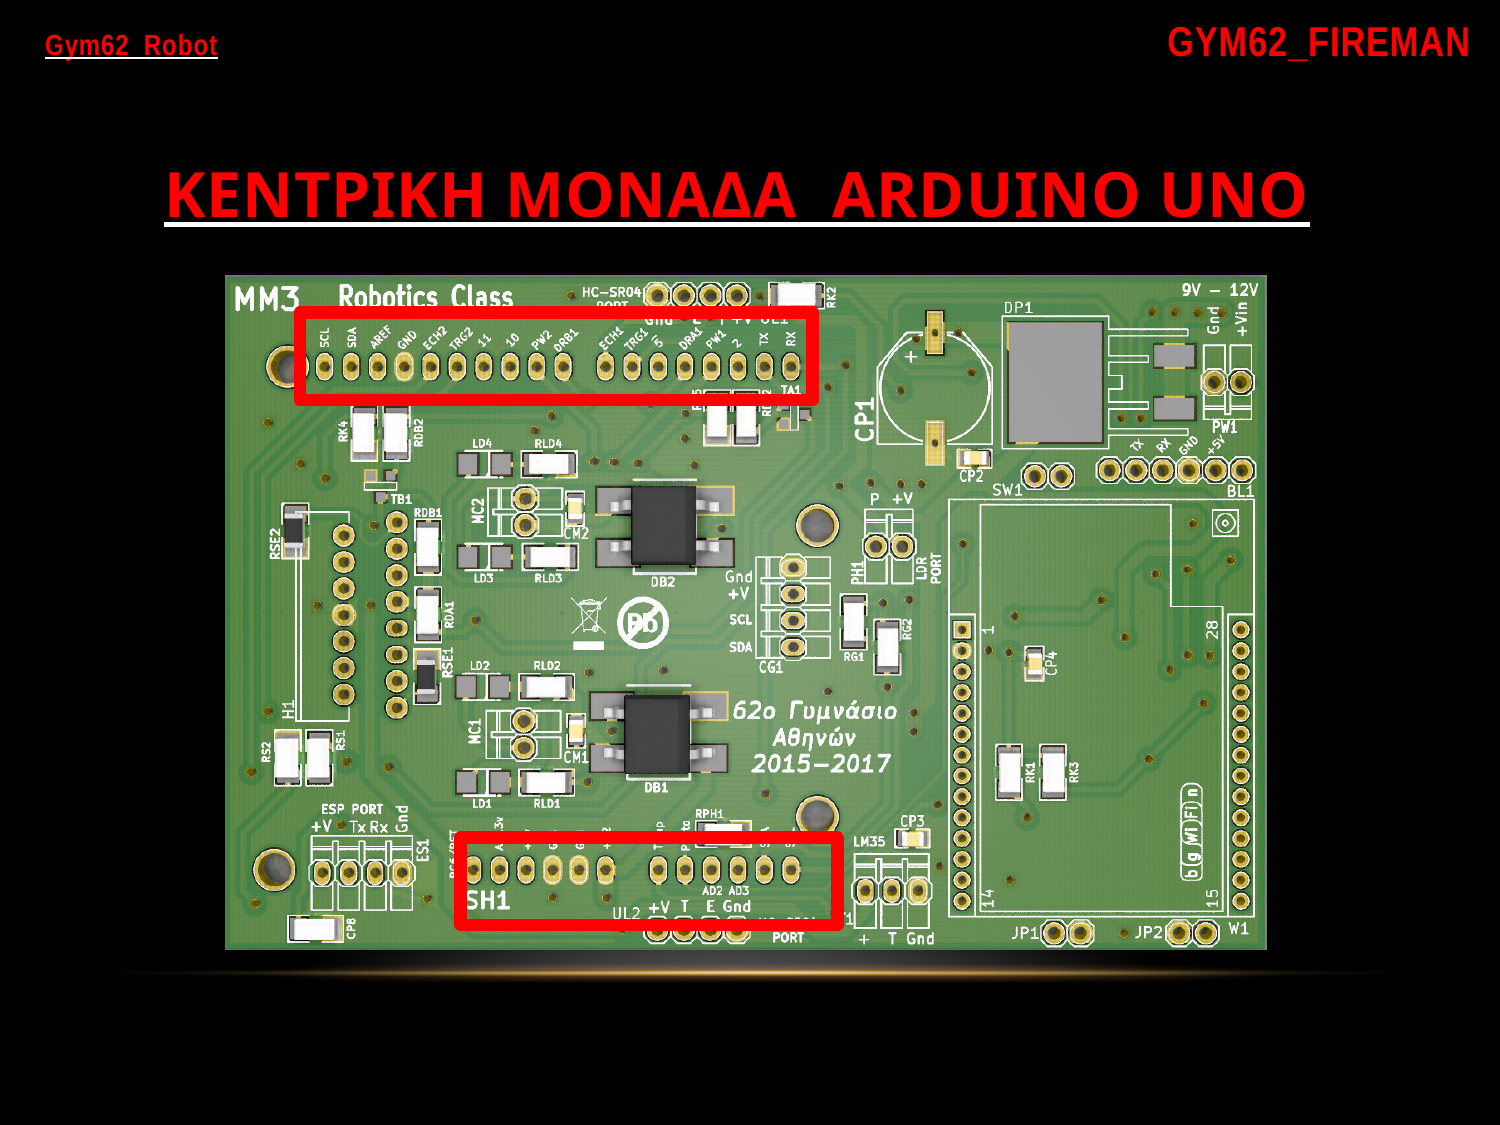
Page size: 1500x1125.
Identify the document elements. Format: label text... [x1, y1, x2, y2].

text_box ΚΕΝΤΡΙΚΗ Μοναδα arduino uno [87, 49, 1388, 238]
text_box Gym62_FireMan [1143, 9, 1494, 73]
text_box Gym62_Robot [24, 6, 238, 69]
picture [0, 0, 1500, 1125]
